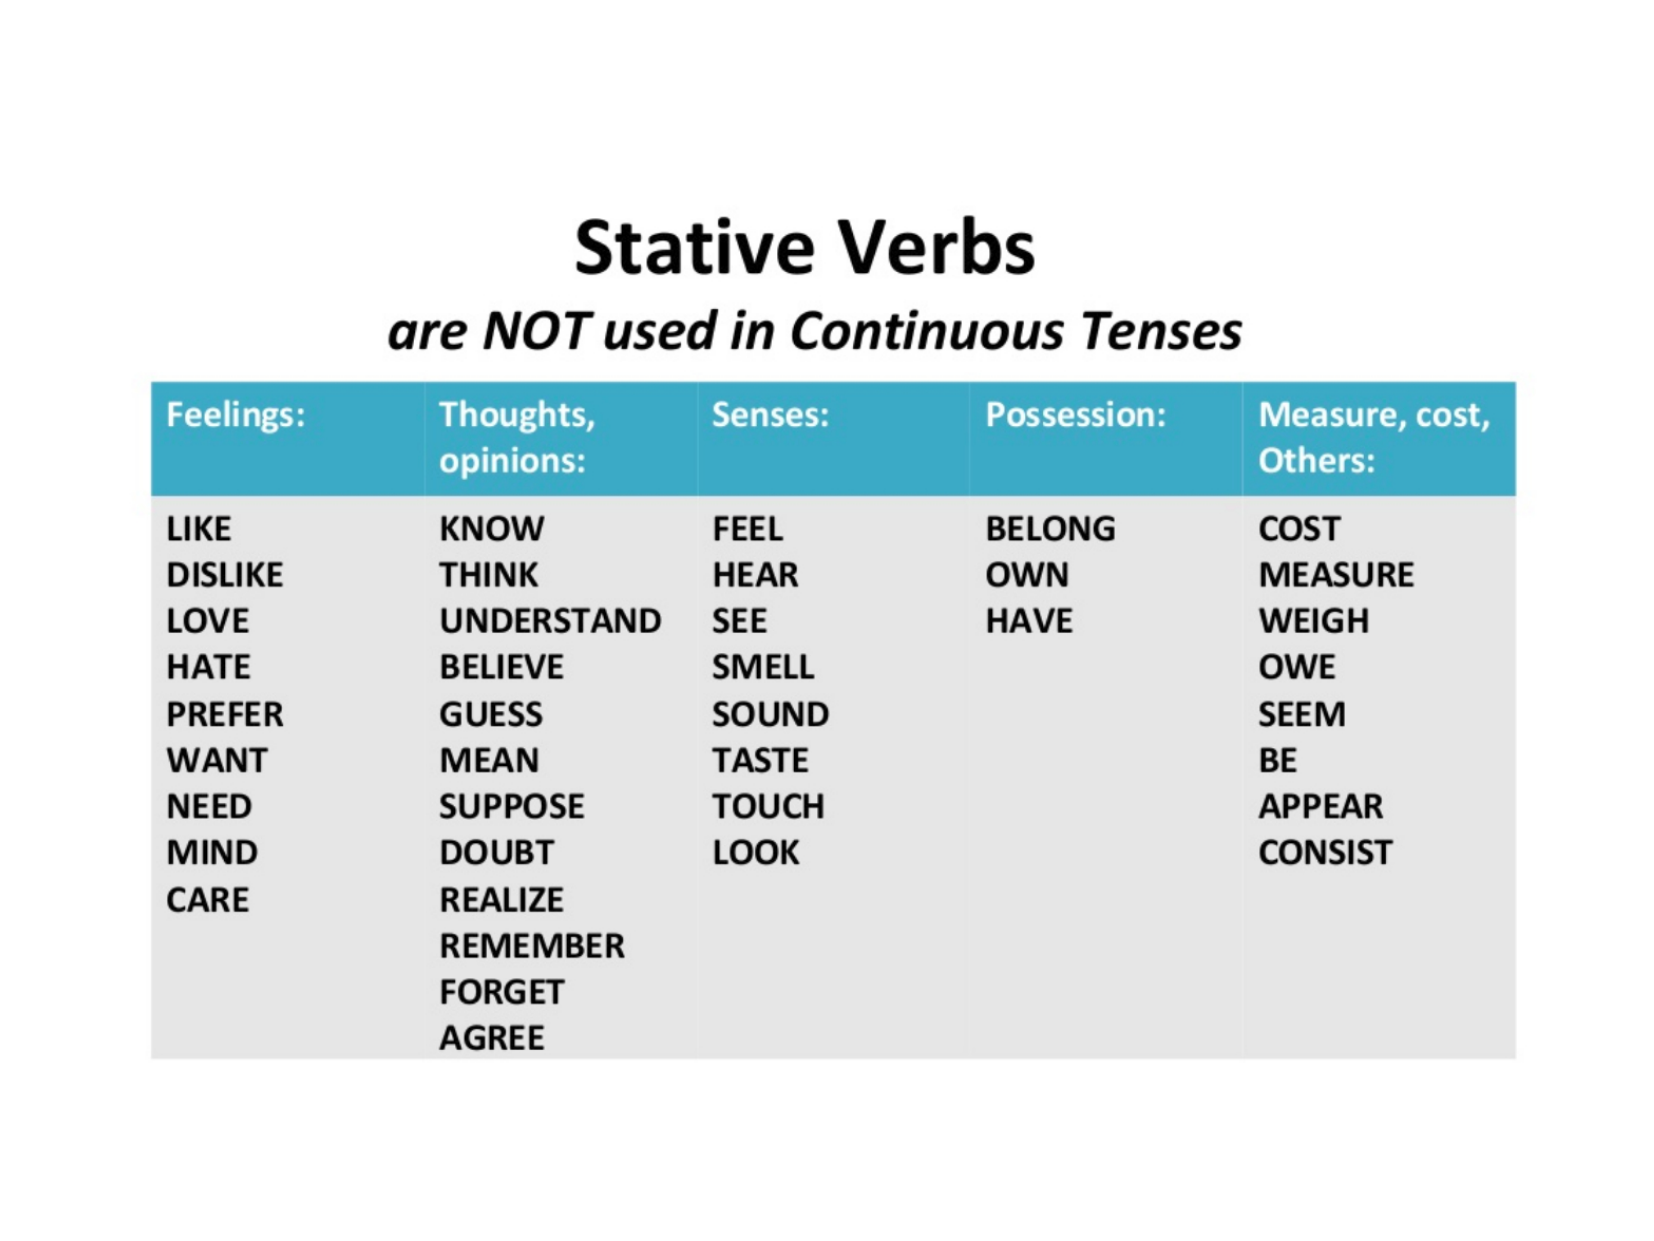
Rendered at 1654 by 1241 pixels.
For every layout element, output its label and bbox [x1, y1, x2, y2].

picture [129, 159, 1537, 1068]
